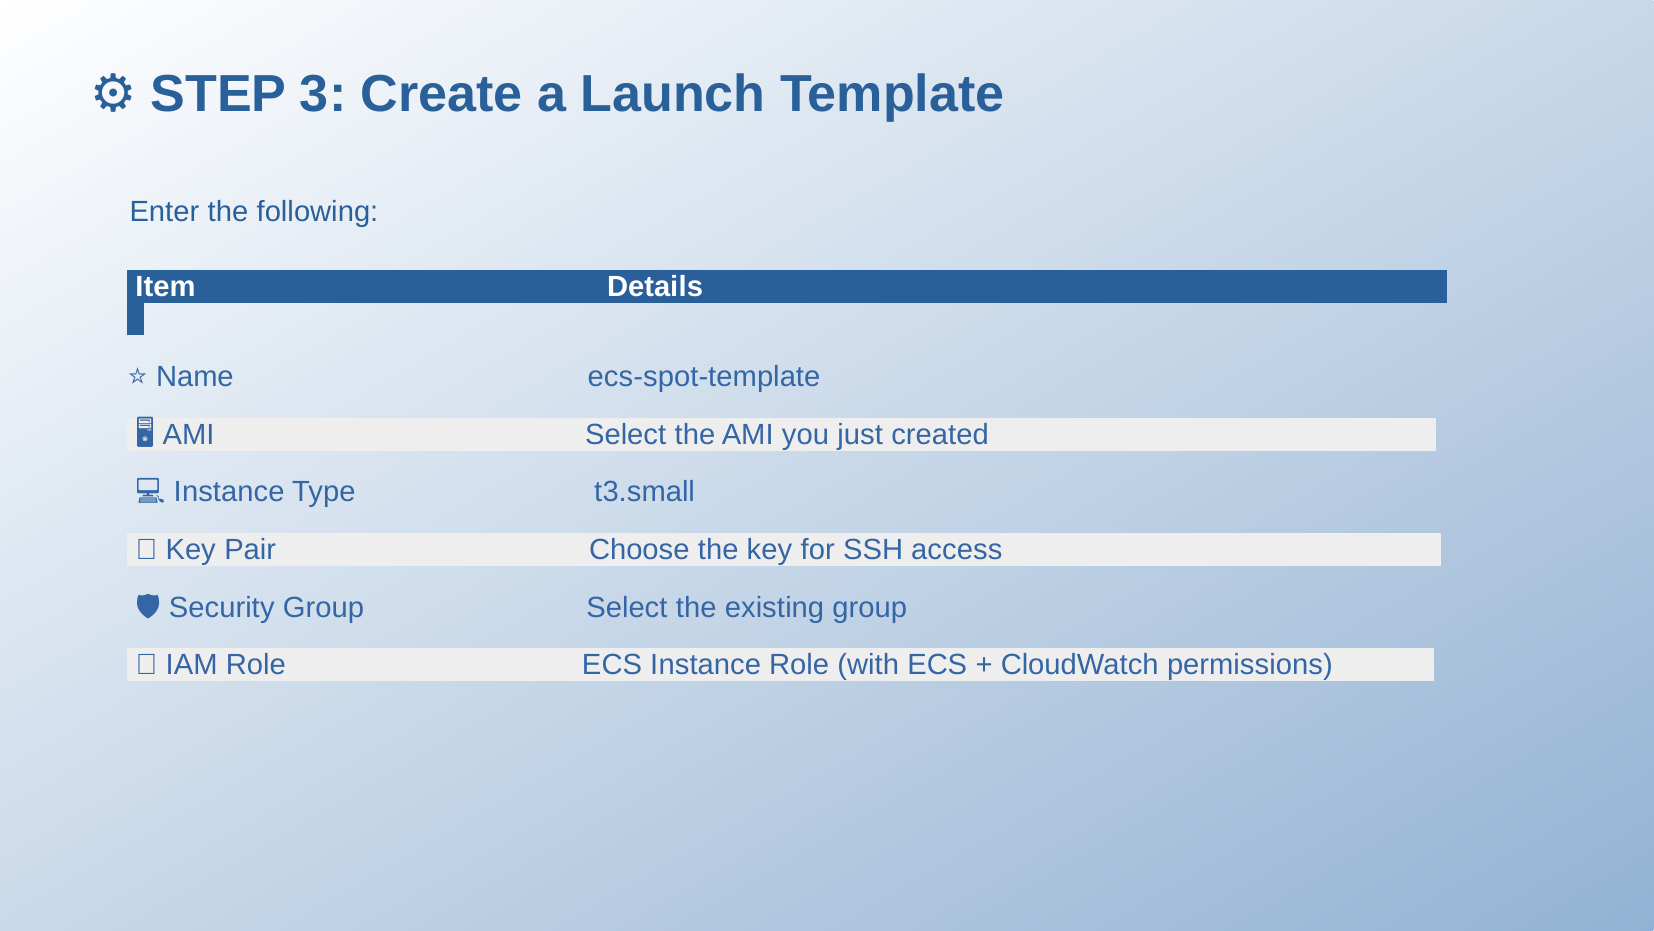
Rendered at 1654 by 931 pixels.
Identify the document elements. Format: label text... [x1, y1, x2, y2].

text_box Enter the following: [114, 187, 1503, 236]
text_box Item Details ⭐ Name ecs-spot-template 🖥️ AMI Select the AMI you just created 💻 Instance Type t3.small 🔑 Key Pair Choose the key for SSH access 🛡️ Security Group Select the existing group 👤 IAM Role ECS Instance Role (with ECS + CloudWatch permissions) [112, 262, 1463, 750]
text_box ⚙️ STEP 3: Create a Launch Template [74, 57, 1613, 150]
